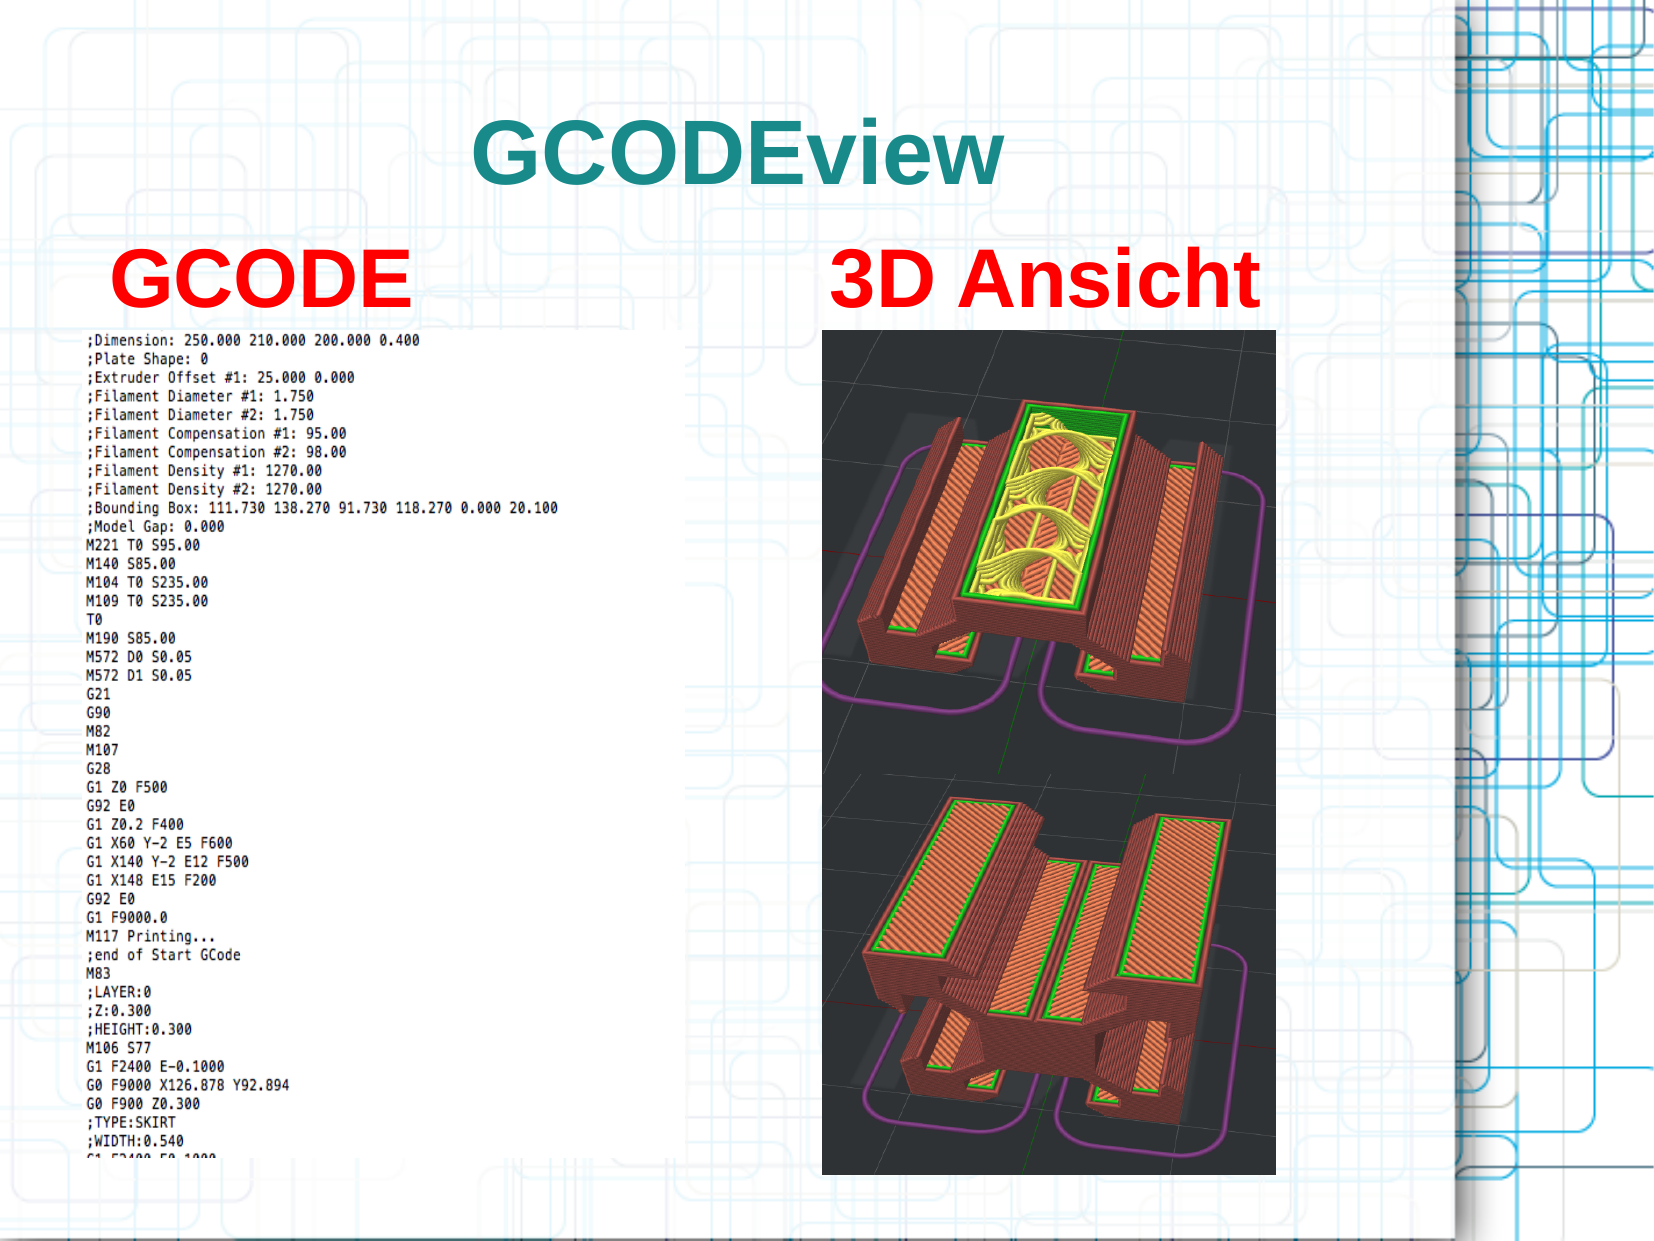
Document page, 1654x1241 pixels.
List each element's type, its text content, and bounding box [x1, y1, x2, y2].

picture [0, 0, 1654, 1241]
text_box GCODE [94, 224, 497, 414]
title GCODEview [59, 49, 1418, 257]
text_box 3D Ansicht [814, 224, 1630, 378]
